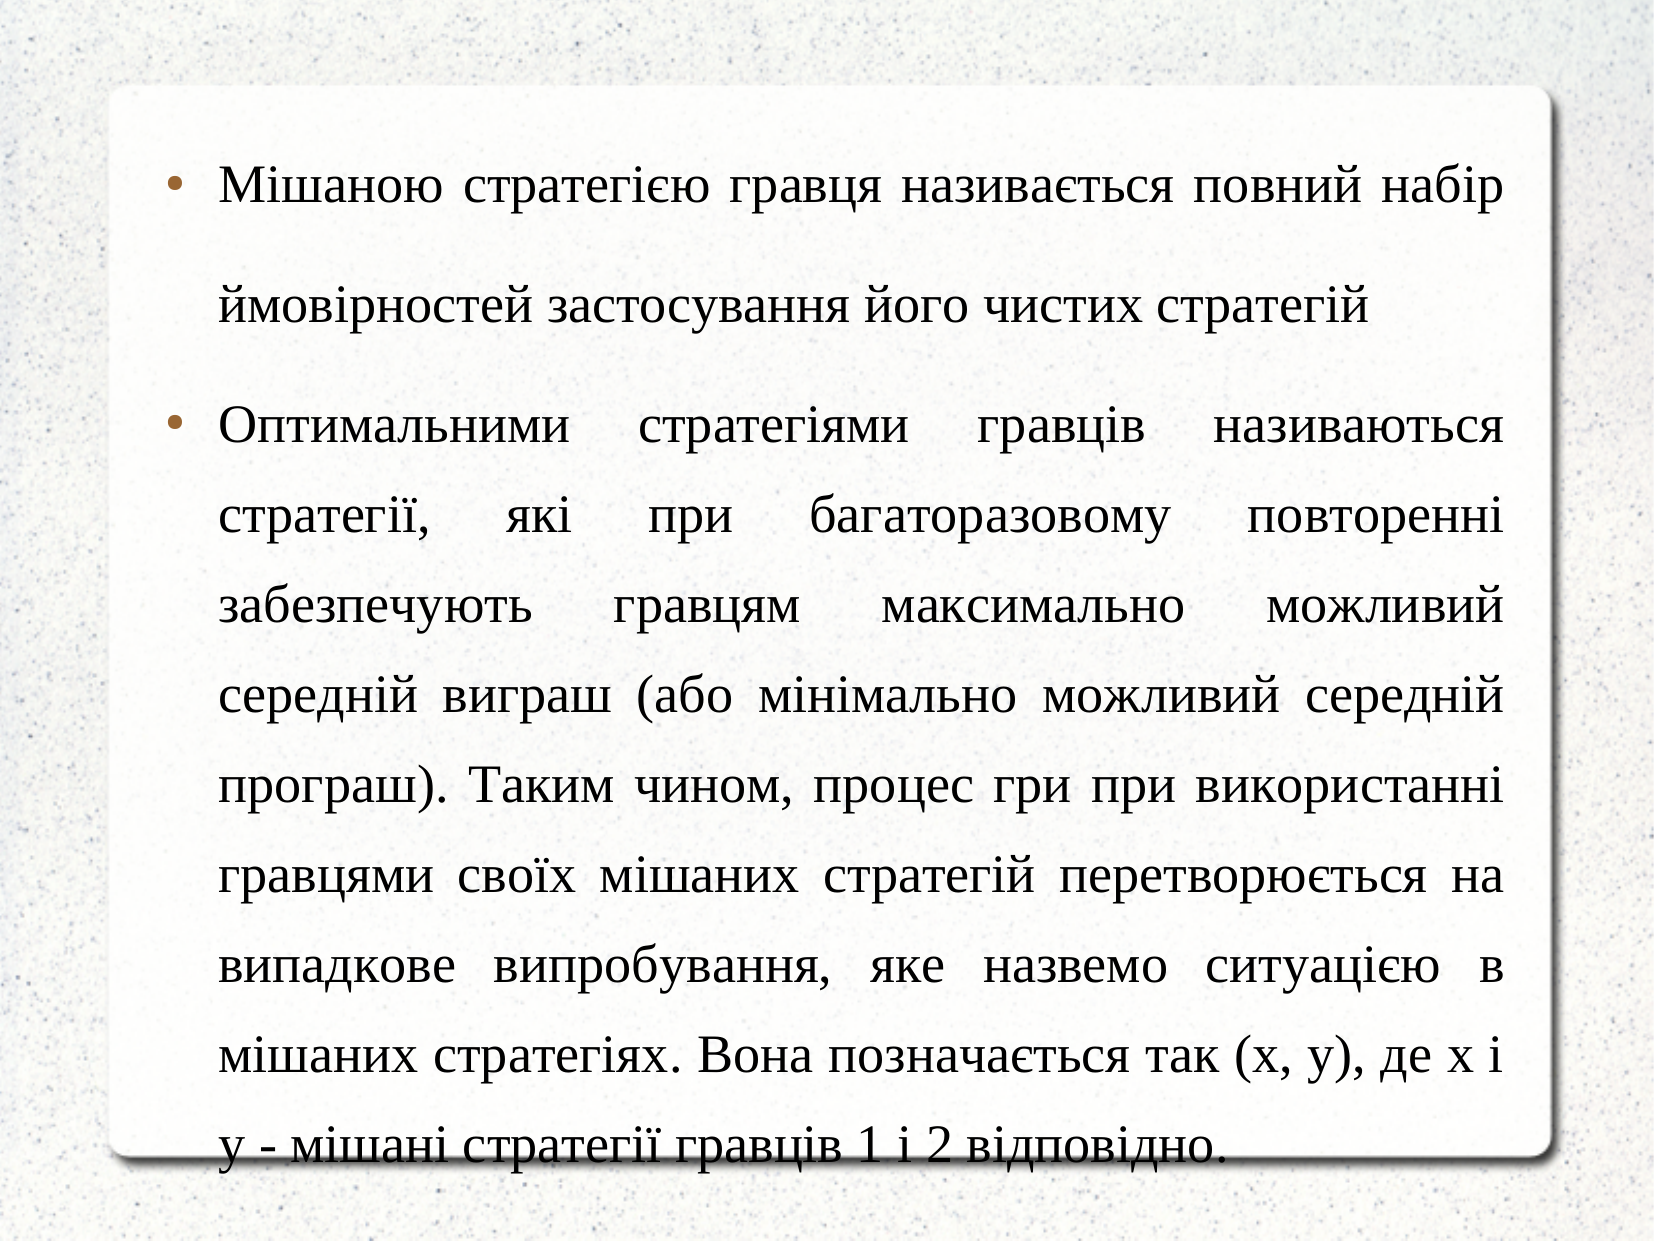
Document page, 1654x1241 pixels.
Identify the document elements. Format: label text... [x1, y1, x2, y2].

list Мішаною стратегією гравця називається повний набір ймовірностей застосування його чистих стратегій Оптимальними стратегіями гравців називаються стратегії, які при багаторазовому повторенні забезпечують гравцям максимально можливий середній виграш (або мінімально можливий середній програш). Таким чином, процес гри при використанні гравцями своїх мішаних стратегій перетворюється на випадкове випробування, яке назвемо ситуацією в мішаних стратегіях. Вона позначається так (x, y), де x і y - мішані стратегії гравців 1 і 2 відповідно. [147, 94, 1506, 1146]
picture [0, 0, 1654, 1241]
